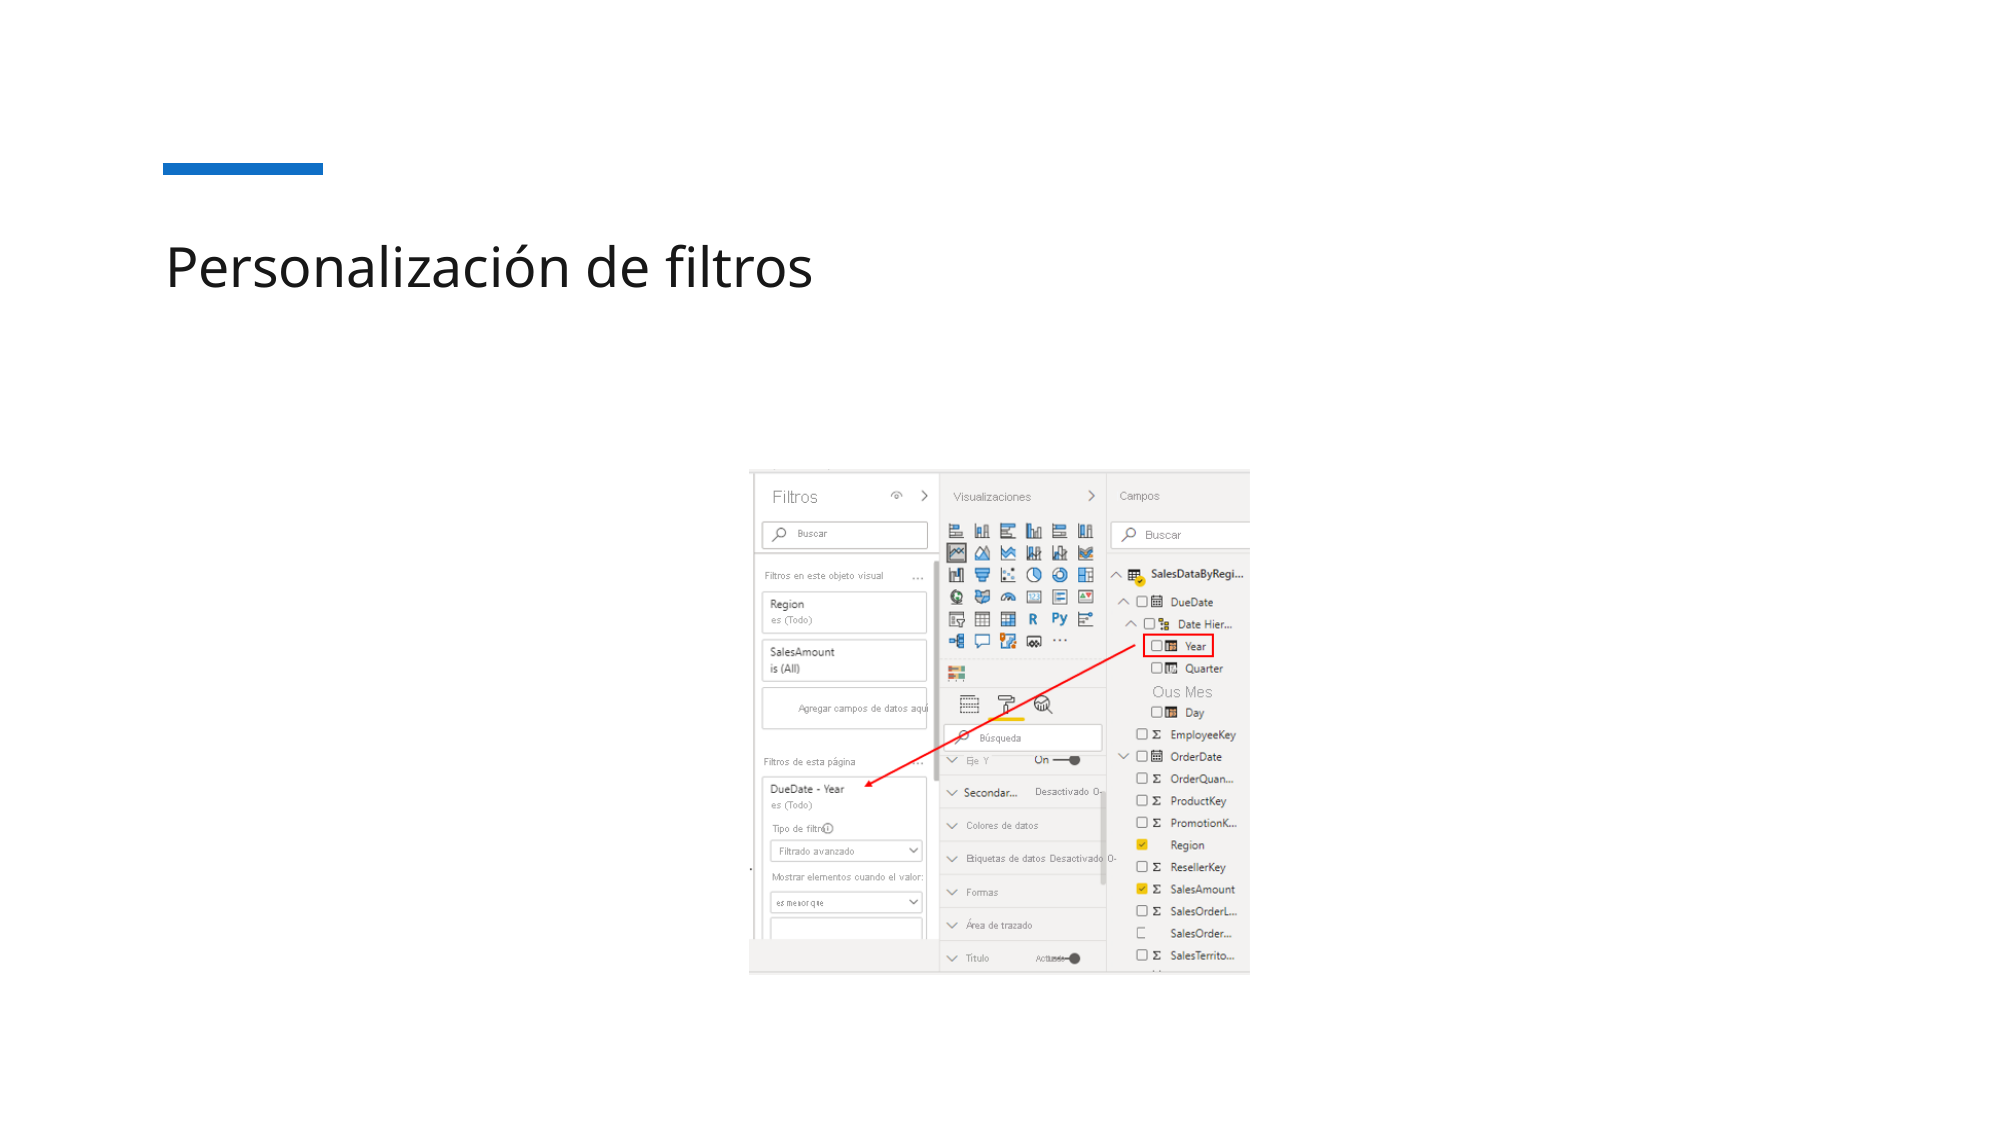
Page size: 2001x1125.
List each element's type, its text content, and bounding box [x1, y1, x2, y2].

title Personalización de filtros [150, 224, 1851, 441]
picture [748, 467, 1252, 975]
